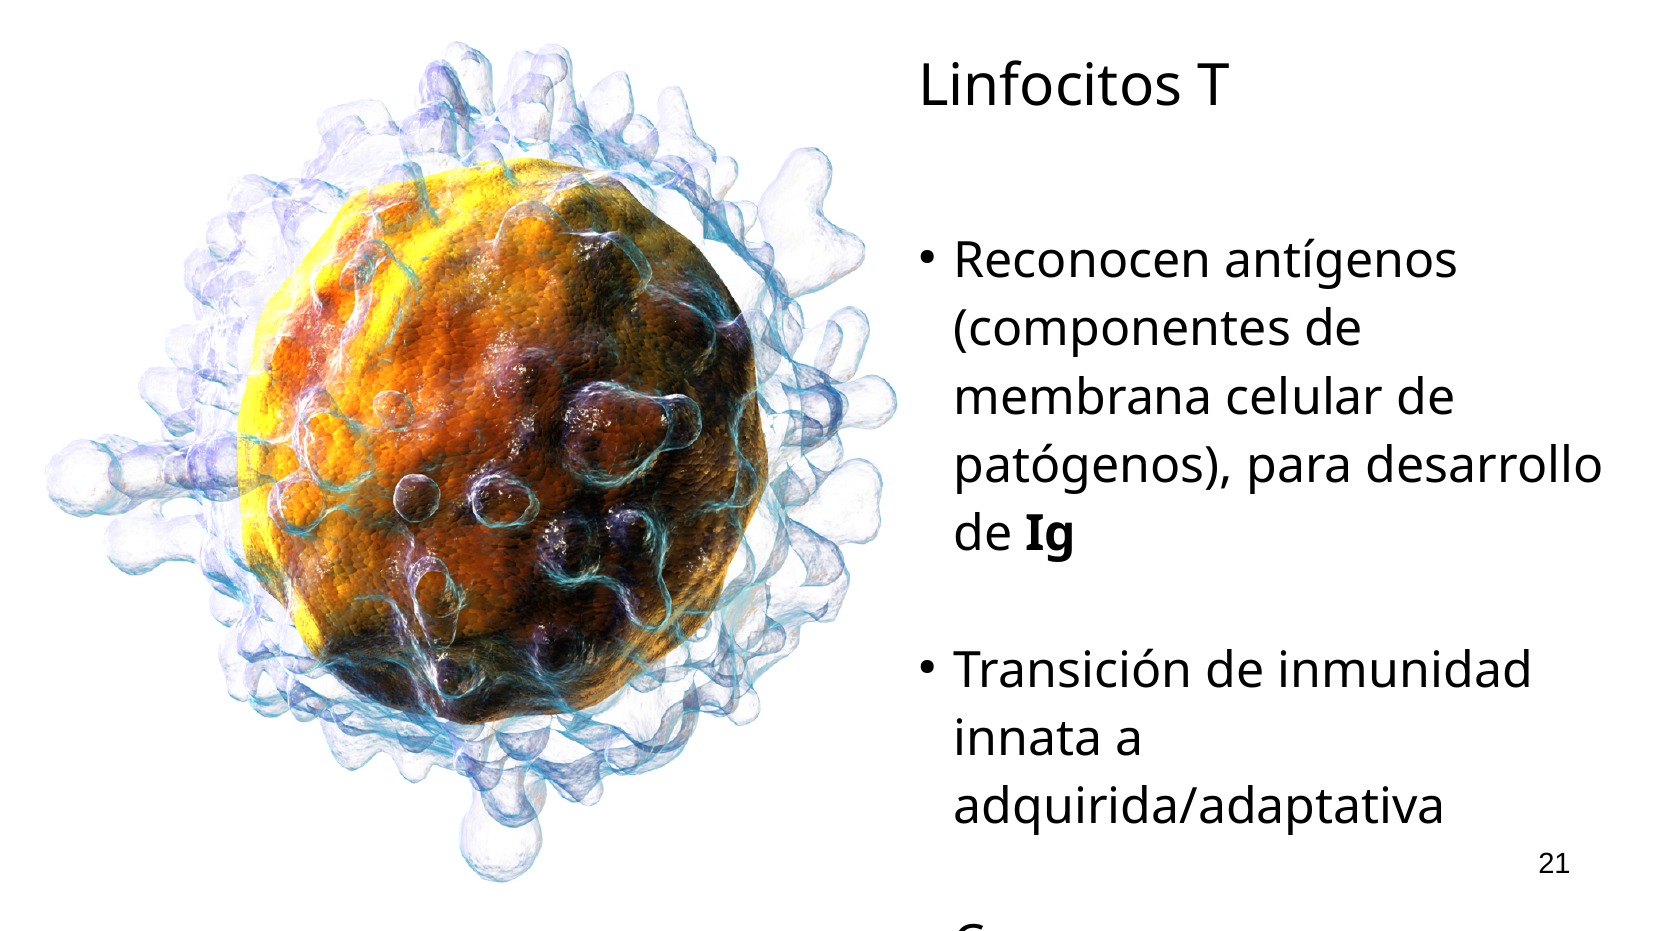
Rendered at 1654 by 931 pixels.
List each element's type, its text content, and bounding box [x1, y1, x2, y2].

picture [23, 8, 969, 916]
text_box Linfocitos T Reconocen antígenos (componentes de membrana celular de patógenos), para desarrollo de Ig Transición de inmunidad innata a adquirida/adaptativa Comunes en sangre Núcleo grande y redondo Se originan en el Timo (sólo maduración) [903, 35, 1642, 926]
